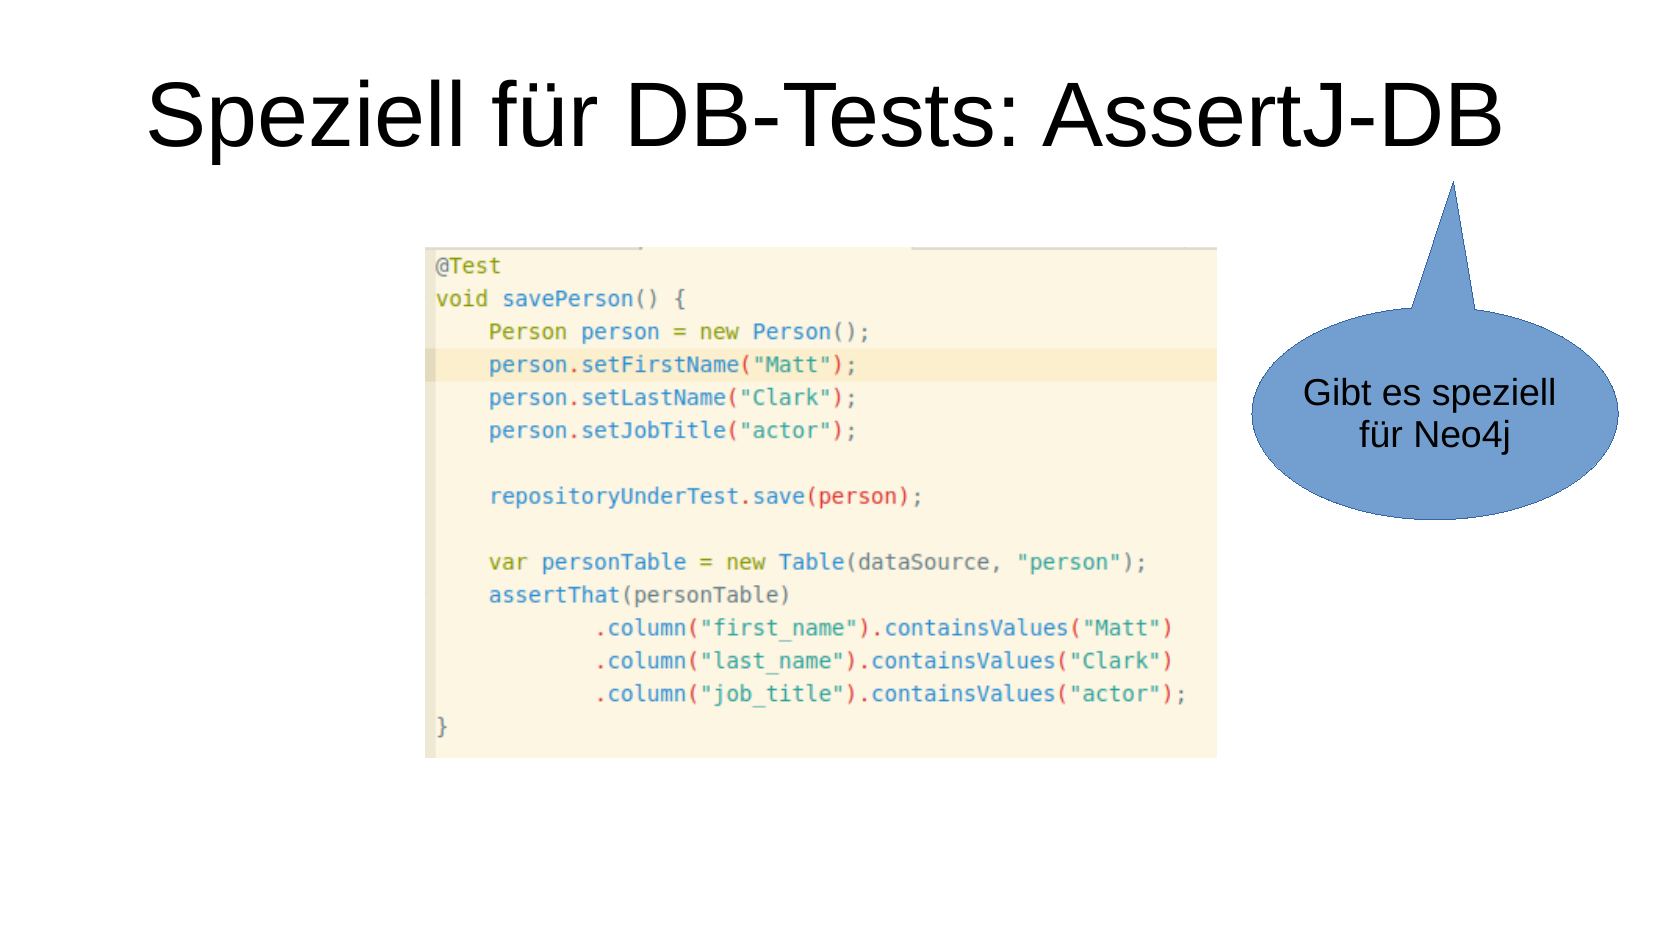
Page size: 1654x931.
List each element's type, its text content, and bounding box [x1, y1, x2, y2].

text_box Gibt es speziell für Neo4j [1251, 181, 1619, 520]
picture [425, 247, 1217, 758]
title Speziell für DB-Tests: AssertJ-DB [82, 37, 1571, 193]
